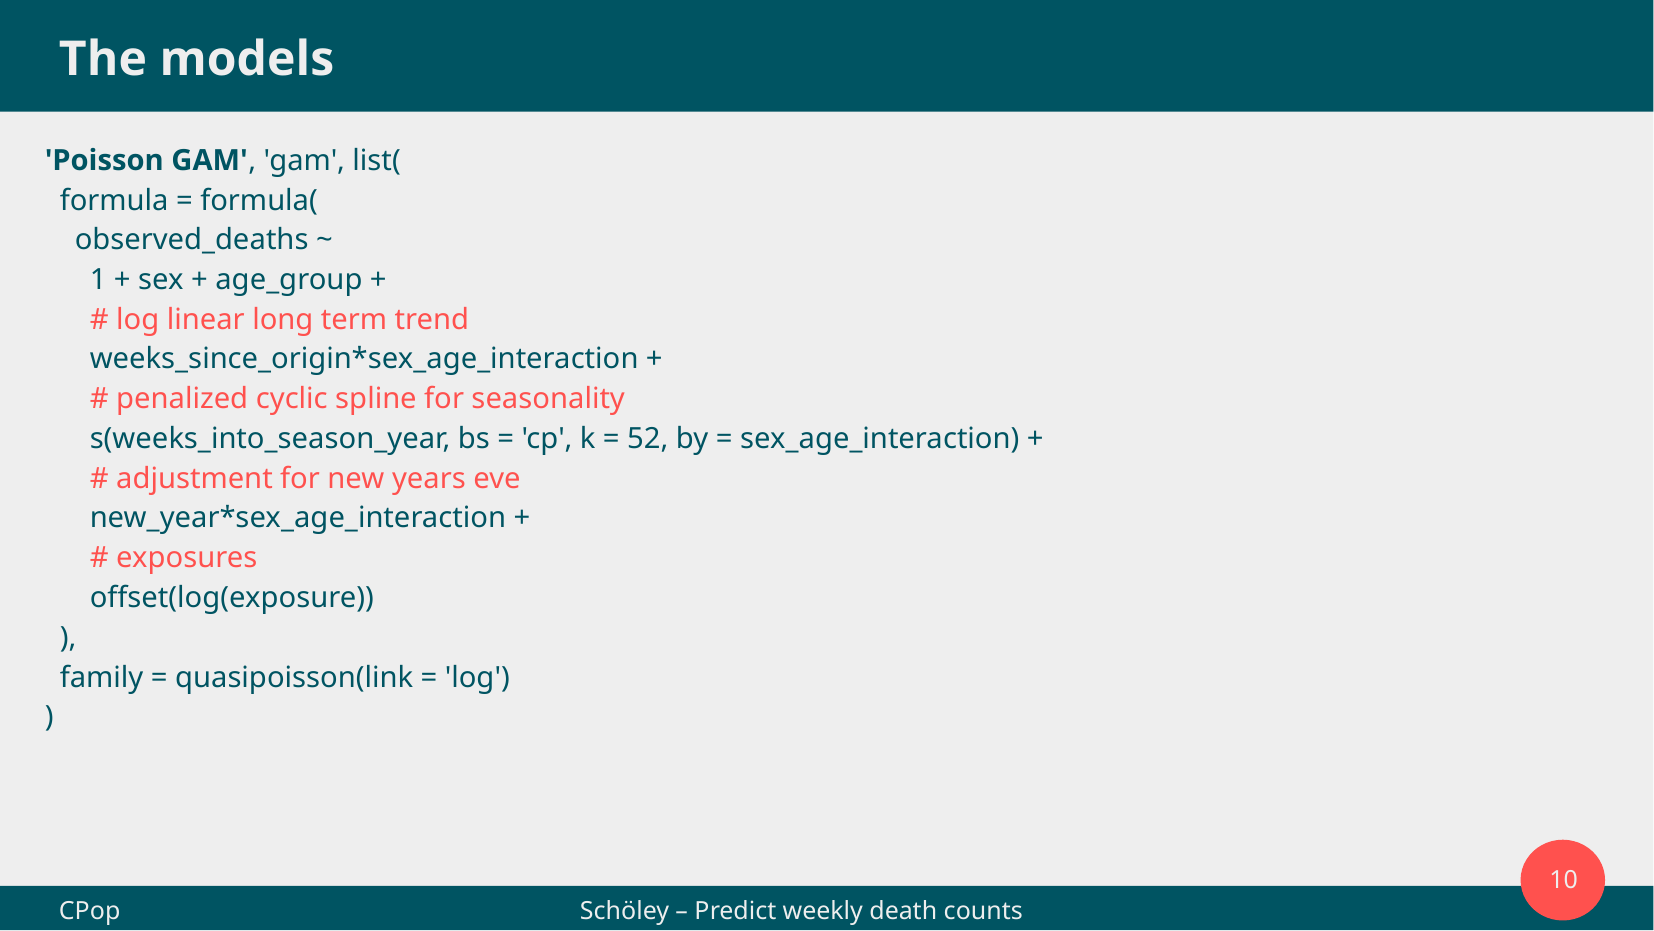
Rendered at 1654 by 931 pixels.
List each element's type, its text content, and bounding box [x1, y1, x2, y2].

text_box 'Poisson GAM', 'gam', list( formula = formula( observed_deaths ~ 1 + sex + age_group + # log linear long term trend weeks_since_origin*sex_age_interaction + # penalized cyclic spline for seasonality s(weeks_into_season_year, bs = 'cp', k = 52, by = sex_age_interaction) + # adjustment for new years eve new_year*sex_age_interaction + # exposures offset(log(exposure)) ), family = quasipoisson(link = 'log') ) [0, 131, 1636, 871]
title The models [58, 0, 1595, 116]
